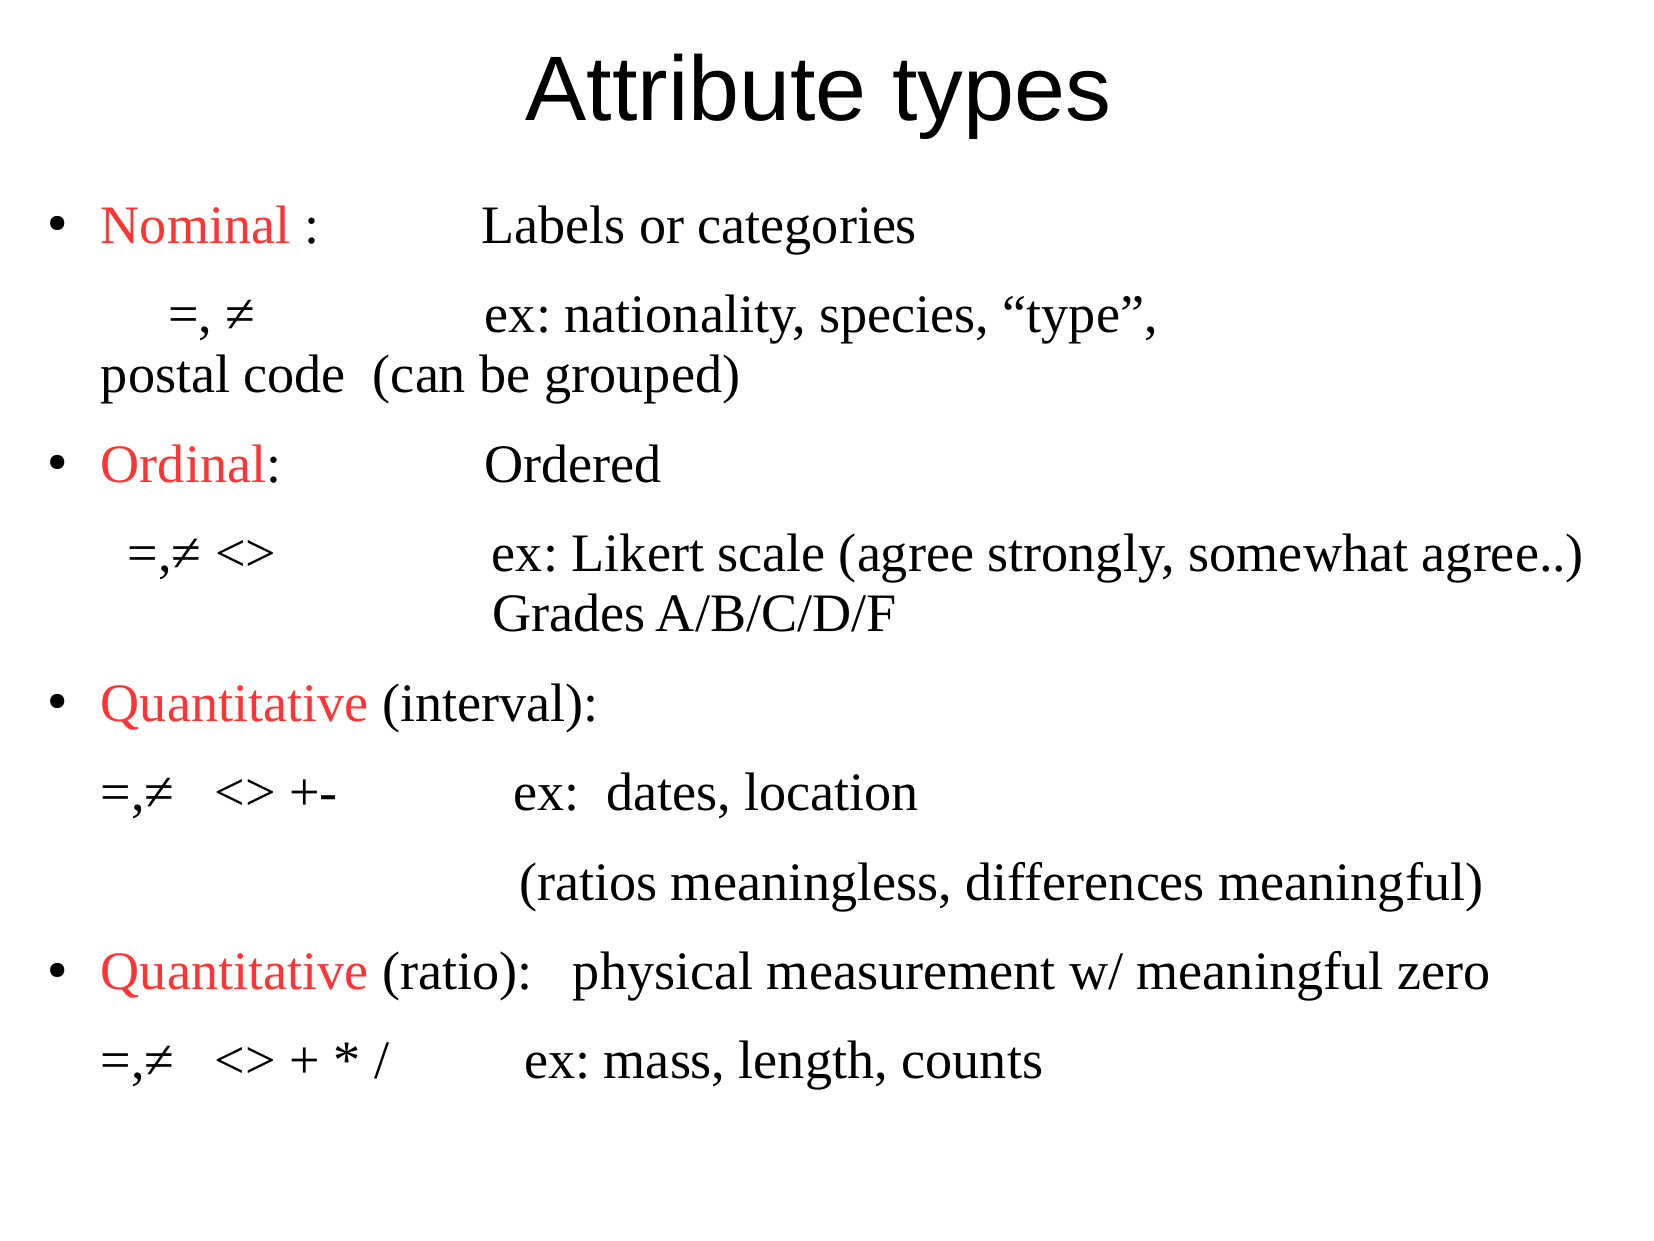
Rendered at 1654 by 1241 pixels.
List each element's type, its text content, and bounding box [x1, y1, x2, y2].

title Attribute types [75, 0, 1564, 193]
list Nominal : Labels or categories =, ≠ ex: nationality, species, “type”, postal code (can be grouped) Ordinal: Ordered =,≠ <> ex: Likert scale (agree strongly, somewhat agree..) Grades A/B/C/D/F Quantitative (interval): =,≠ <> +- ex: dates, location (ratios meaningless, differences meaningful) Quantitative (ratio): physical measurement w/ meaningful zero =,≠ <> + * / ex: mass, length, counts [30, 195, 1606, 1195]
